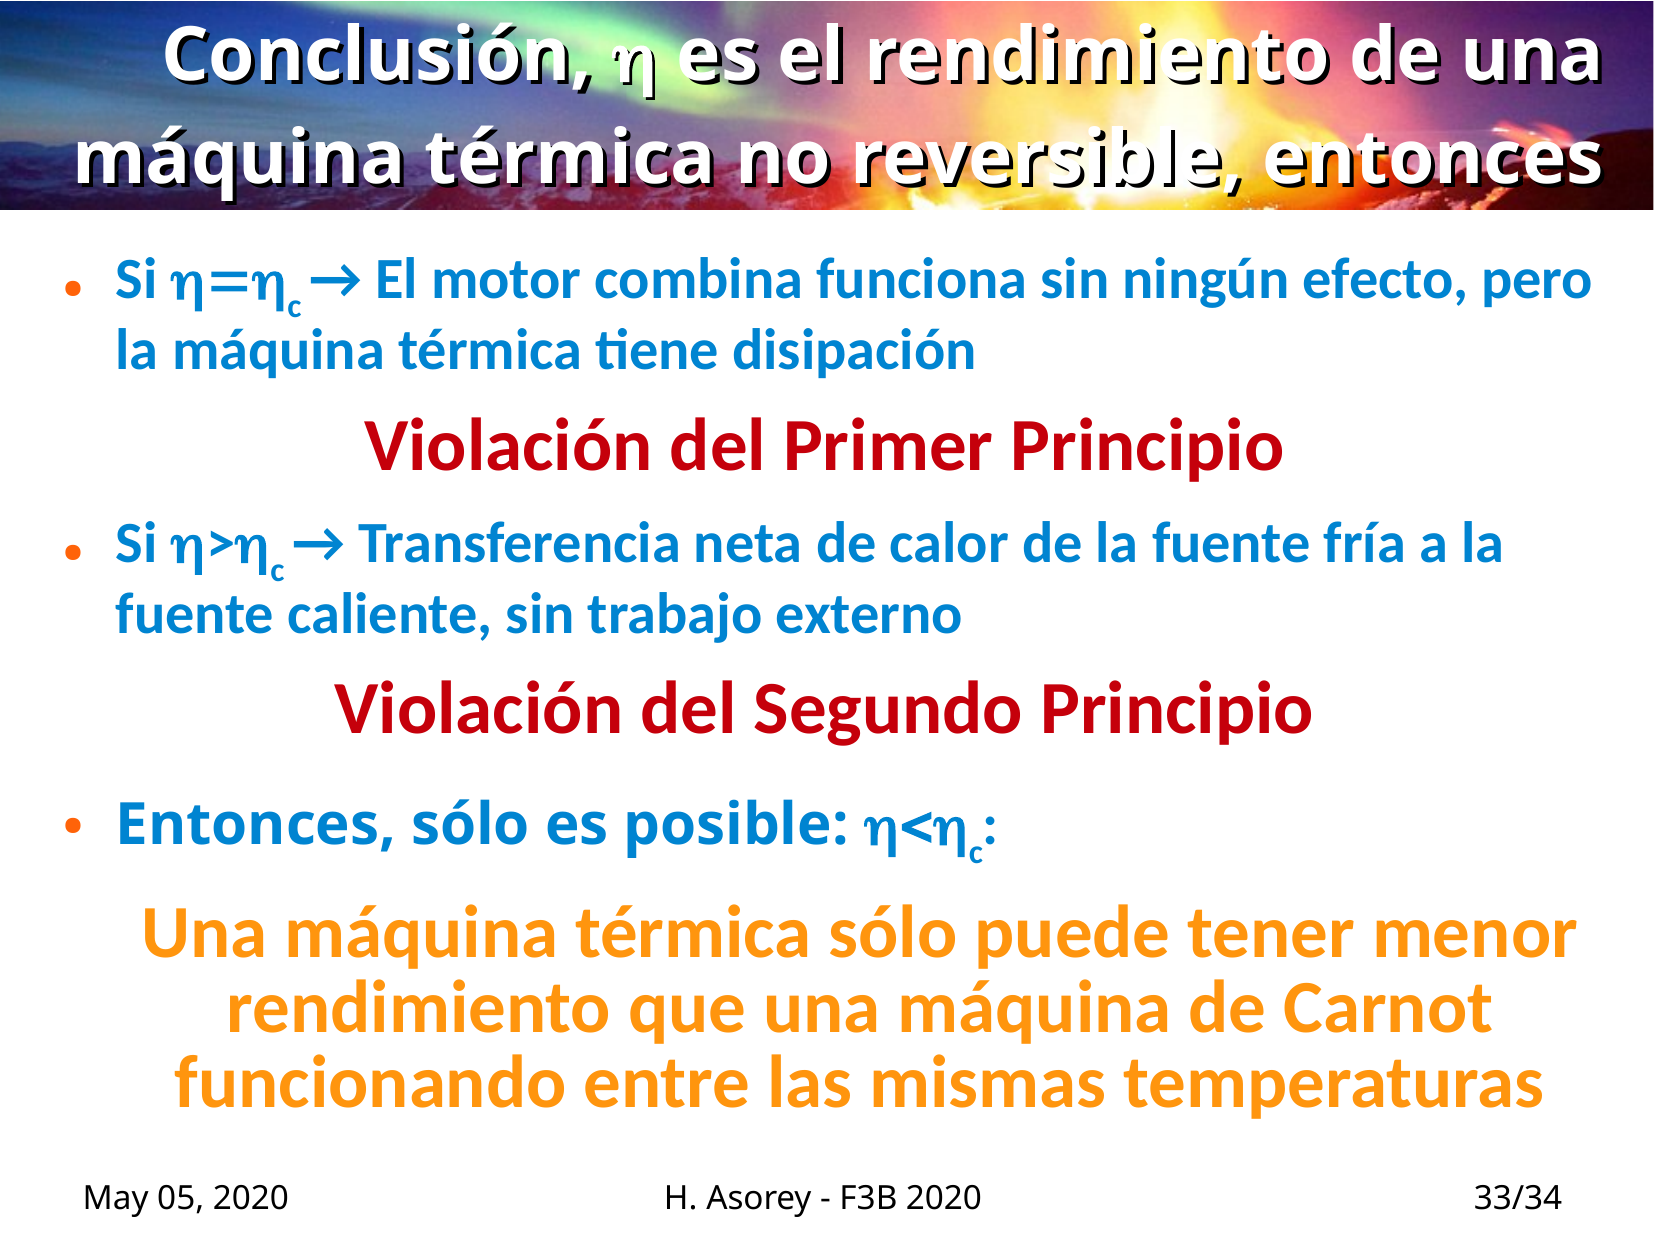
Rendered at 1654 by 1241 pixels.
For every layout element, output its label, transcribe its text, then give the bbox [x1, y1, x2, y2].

picture [0, 1, 1654, 210]
title Conclusión, h es el rendimiento de una máquina térmica no reversible, entonces [45, 11, 1606, 195]
list Si h=hc → El motor combina funciona sin ningún efecto, pero la máquina térmica tiene disipación Violación del Primer Principio Si h>hc → Transferencia neta de calor de la fuente fría a la fuente caliente, sin trabajo externo Violación del Segundo Principio Entonces, sólo es posible: h<hc: Una máquina térmica sólo puede tener menor rendimiento que una máquina de Carnot funcionando entre las mismas temperaturas [45, 255, 1606, 1156]
